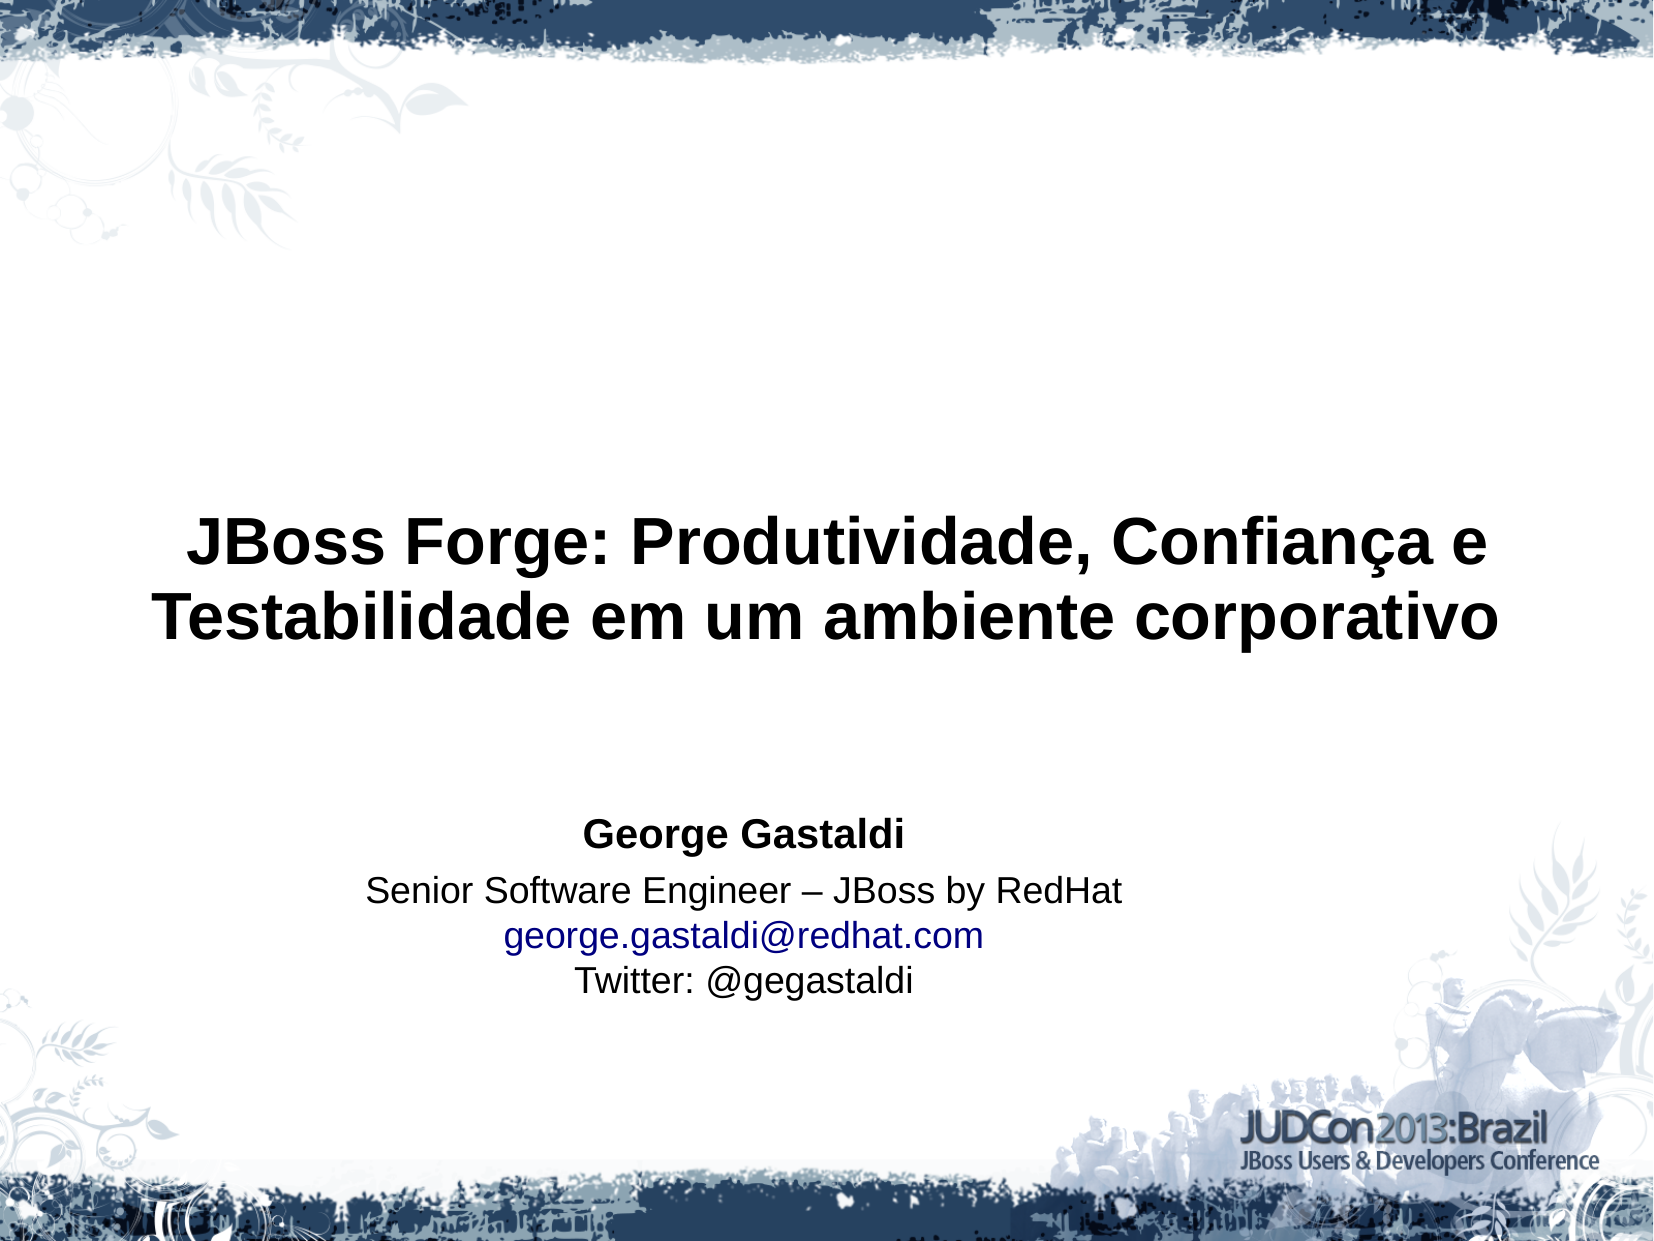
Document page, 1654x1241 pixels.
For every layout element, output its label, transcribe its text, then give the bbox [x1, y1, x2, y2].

subtitle JBoss Forge: Produtividade, Confiança e Testabilidade em um ambiente corporativo [82, 49, 1571, 1109]
text_box Senior Software Engineer – JBoss by RedHat george.gastaldi@redhat.com Twitter: @gegastaldi [100, 870, 1388, 1055]
text_box George Gastaldi [100, 798, 1388, 870]
picture [0, 0, 1654, 1241]
